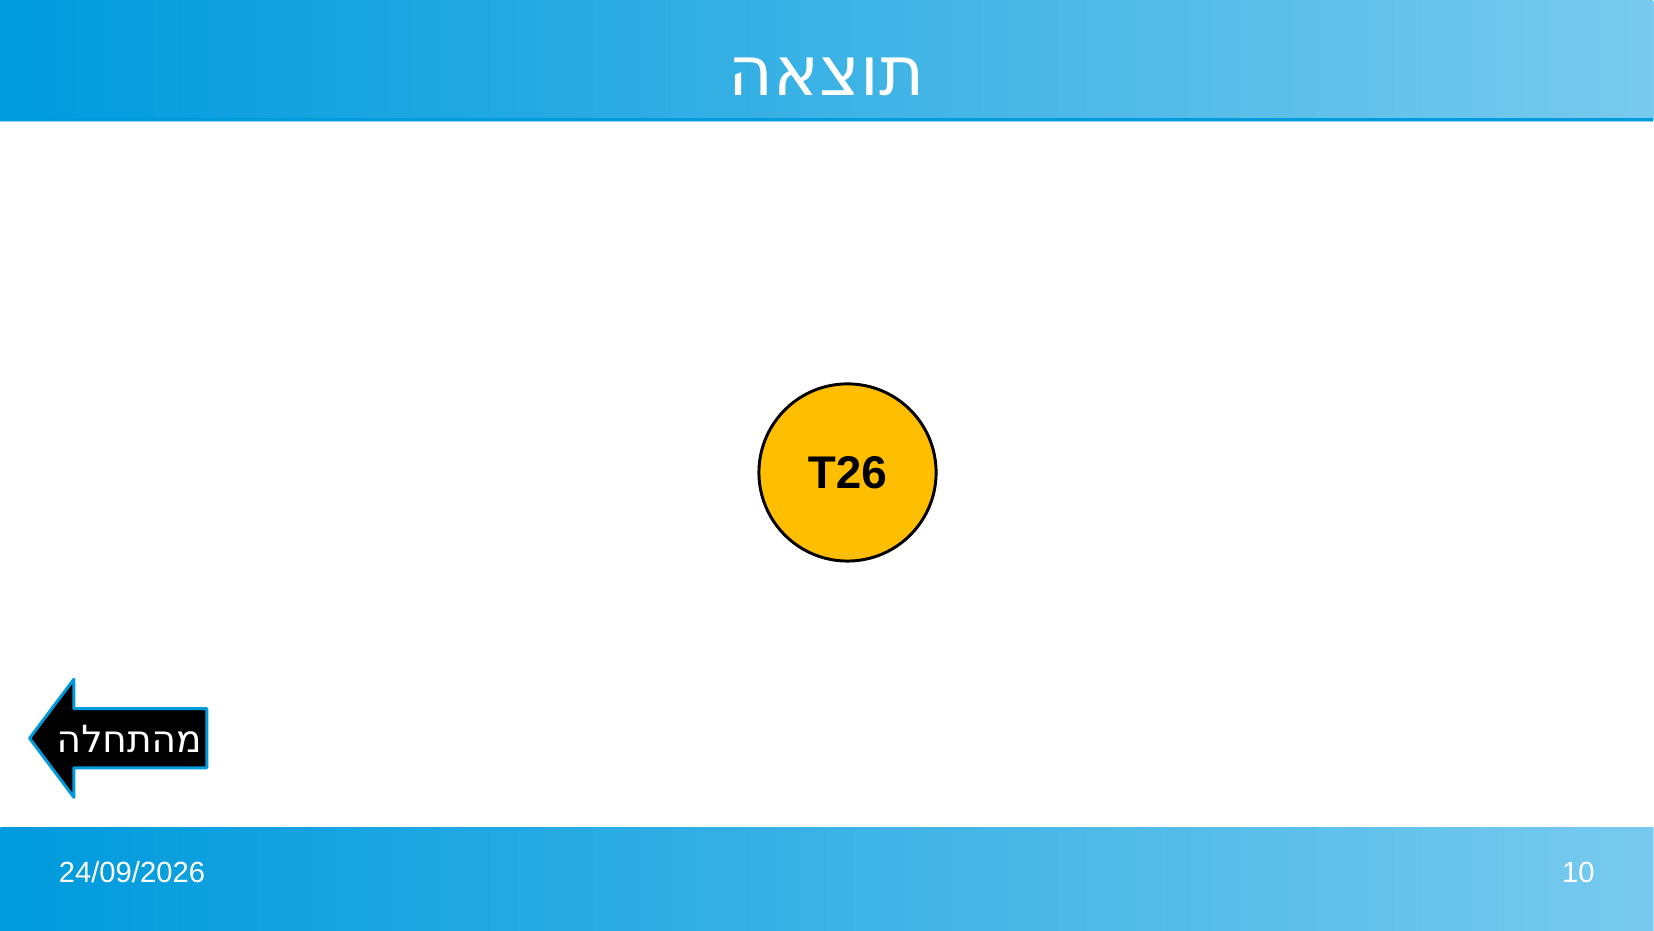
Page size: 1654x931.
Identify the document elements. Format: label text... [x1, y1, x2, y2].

text_box מהתחלה [29, 679, 207, 798]
title תוצאה [59, 21, 1595, 116]
text_box T26 [758, 383, 937, 562]
